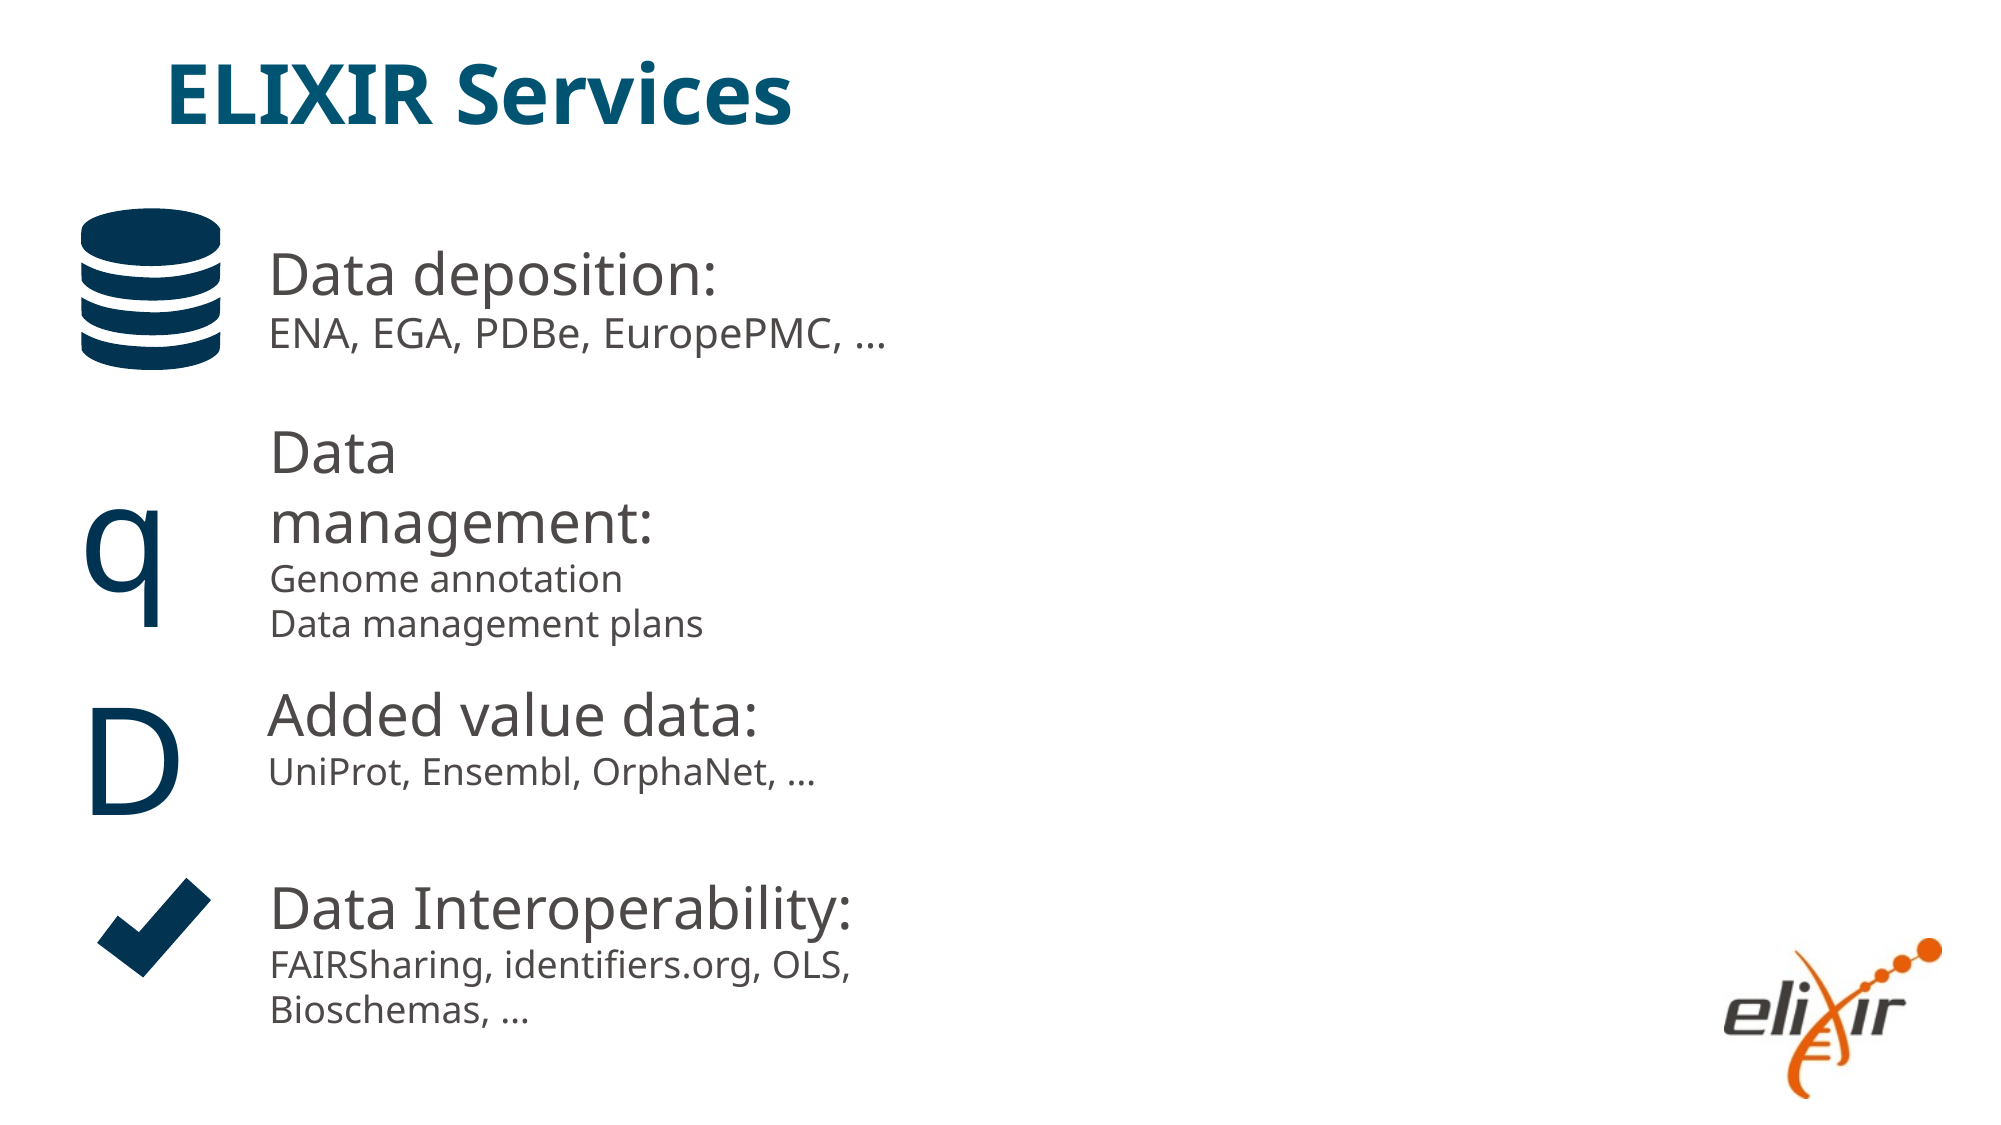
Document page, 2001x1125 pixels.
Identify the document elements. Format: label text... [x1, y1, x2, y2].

title ELIXIR Services [164, 41, 1503, 136]
picture [1724, 938, 1942, 1099]
text_box q [63, 423, 244, 591]
picture [54, 188, 253, 390]
text_box Added value data: UniProt, Ensembl, OrphaNet, … [252, 670, 917, 801]
text_box D [63, 648, 244, 815]
picture [77, 838, 230, 1020]
text_box Data deposition: ENA, EGA, PDBe, EuropePMC, … [253, 229, 1283, 410]
text_box Data Interoperability: FAIRSharing, identifiers.org, OLS, Bioschemas, … [254, 863, 1079, 1039]
text_box Data management: Genome annotation Data management plans [254, 407, 783, 653]
